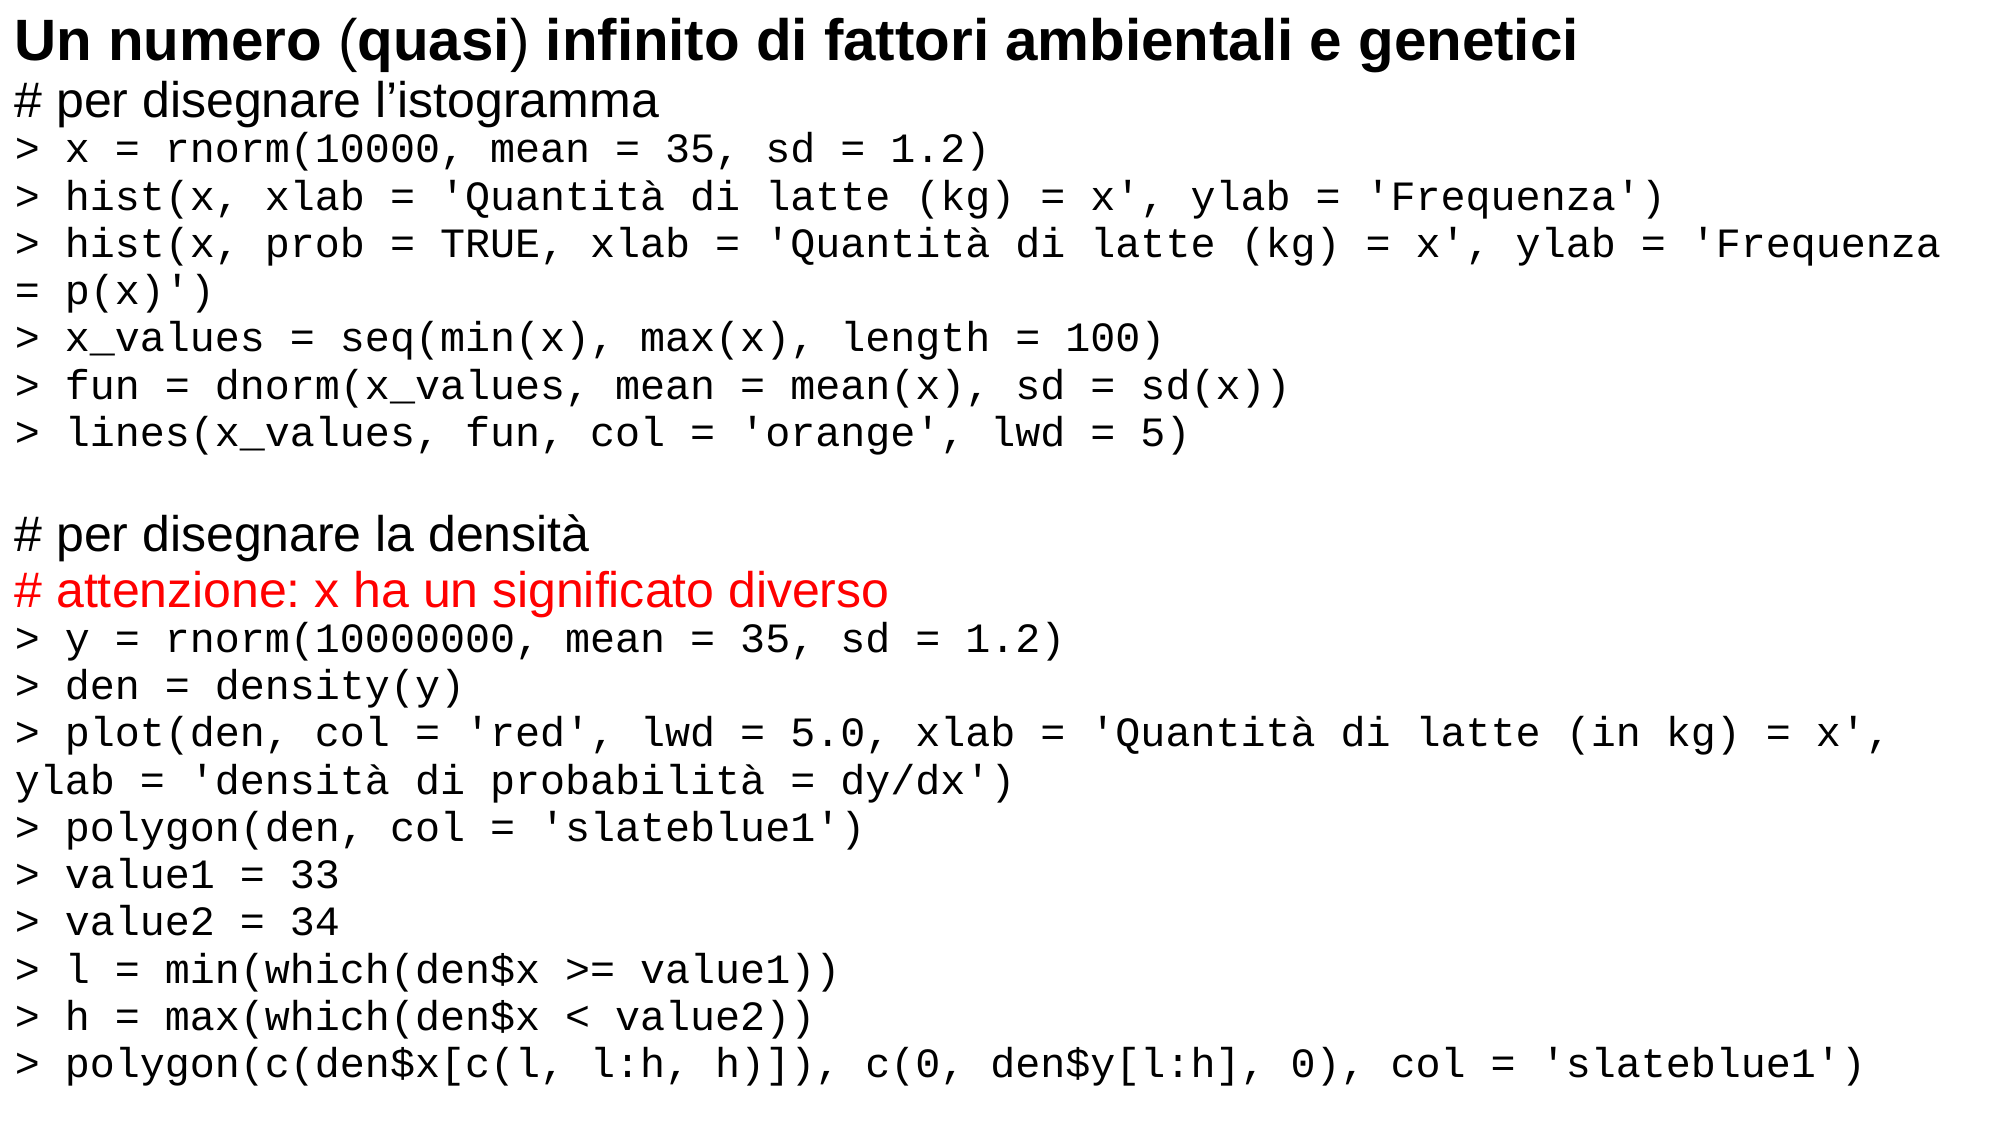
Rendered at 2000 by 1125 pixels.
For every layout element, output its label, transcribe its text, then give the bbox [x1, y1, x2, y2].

text_box Un numero (quasi) infinito di fattori ambientali e genetici # per disegnare l’istogramma > x = rnorm(10000, mean = 35, sd = 1.2) > hist(x, xlab = 'Quantità di latte (kg) = x', ylab = 'Frequenza') > hist(x, prob = TRUE, xlab = 'Quantità di latte (kg) = x', ylab = 'Frequenza = p(x)') > x_values = seq(min(x), max(x), length = 100) > fun = dnorm(x_values, mean = mean(x), sd = sd(x)) > lines(x_values, fun, col = 'orange', lwd = 5) # per disegnare la densità # attenzione: x ha un significato diverso > y = rnorm(10000000, mean = 35, sd = 1.2) > den = density(y) > plot(den, col = 'red', lwd = 5.0, xlab = 'Quantità di latte (in kg) = x', ylab = 'densità di probabilità = dy/dx') > polygon(den, col = 'slateblue1') > value1 = 33 > value2 = 34 > l = min(which(den$x >= value1)) > h = max(which(den$x < value2)) > polygon(c(den$x[c(l, l:h, h)]), c(0, den$y[l:h], 0), col = 'slateblue1') [0, 0, 1979, 1125]
